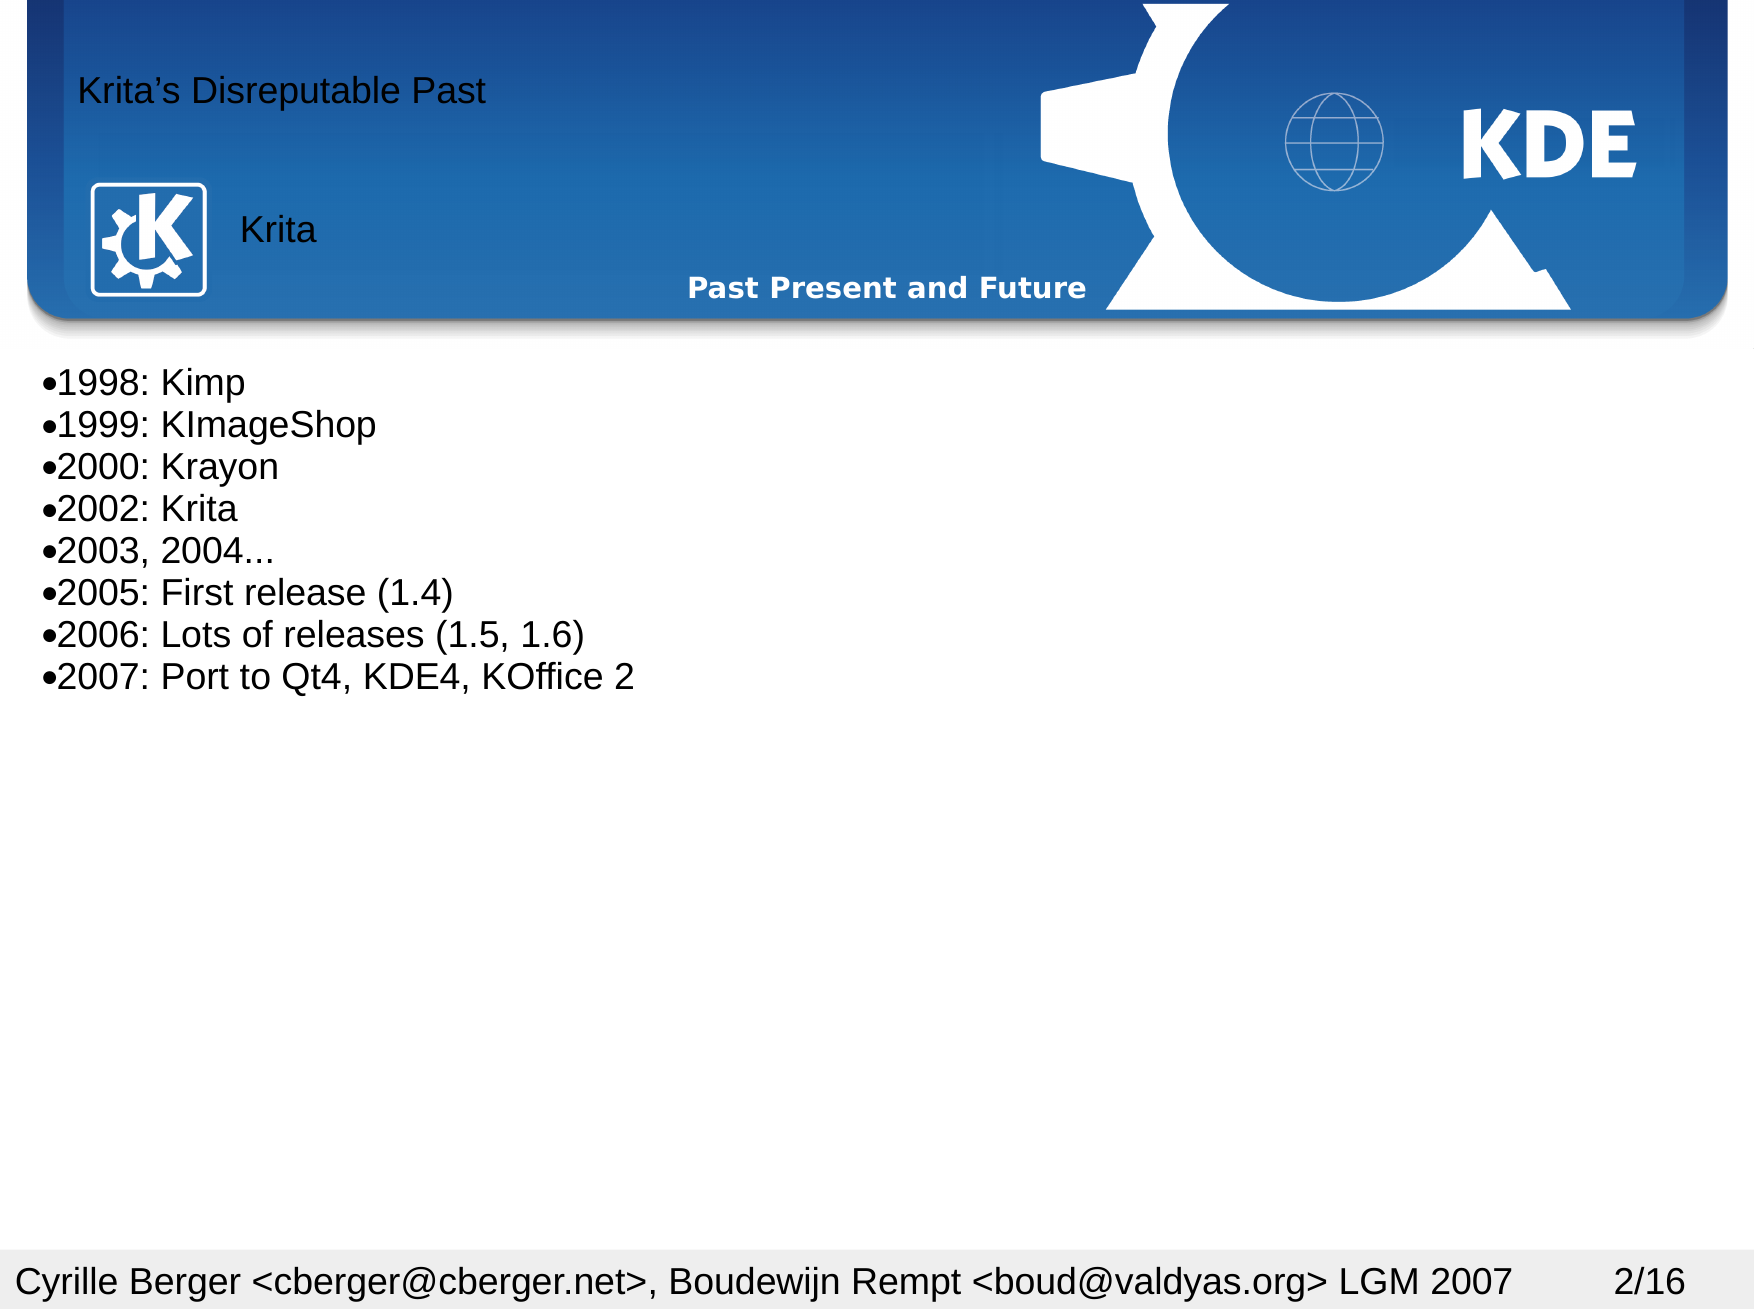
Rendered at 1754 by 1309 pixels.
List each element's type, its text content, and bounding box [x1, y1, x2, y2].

picture [0, 0, 1754, 349]
text_box 1998: Kimp 1999: KImageShop 2000: Krayon 2002: Krita 2003, 2004... 2005: First release (1.4) 2006: Lots of releases (1.5, 1.6) 2007: Port to Qt4, KDE4, KOffice 2 [27, 354, 1717, 1240]
text_box Krita’s Disreputable Past [62, 62, 1336, 190]
